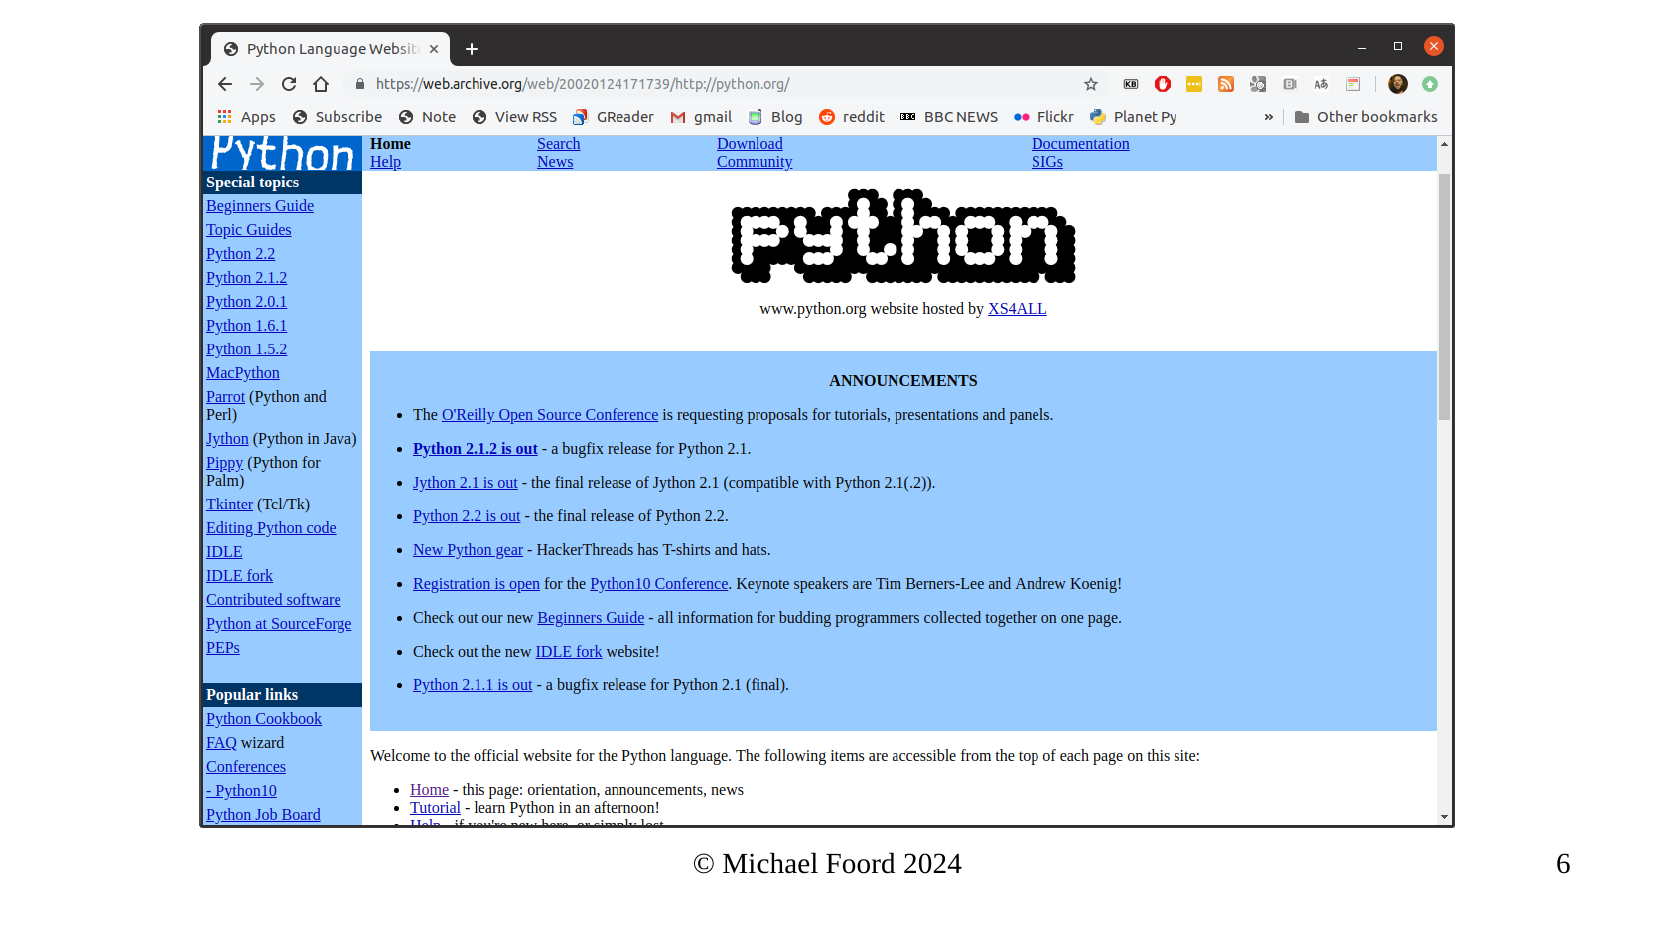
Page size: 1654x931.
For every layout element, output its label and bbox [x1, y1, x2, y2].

picture [199, 23, 1455, 828]
